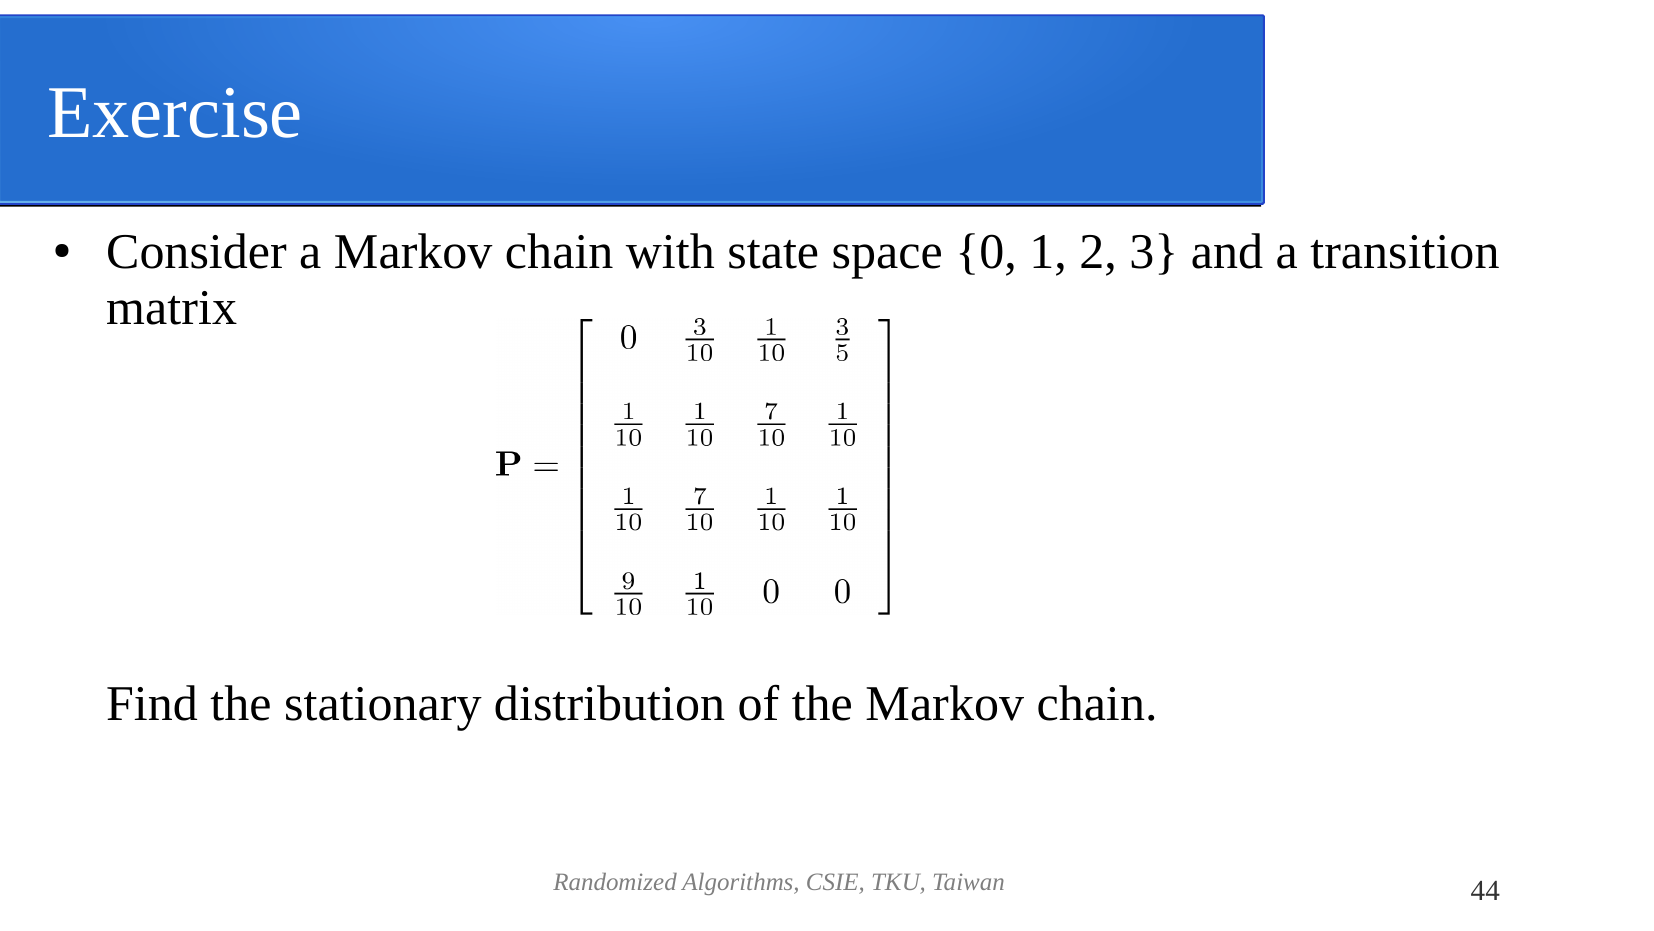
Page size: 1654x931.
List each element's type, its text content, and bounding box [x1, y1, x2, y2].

title Exercise [47, 35, 1199, 189]
picture [496, 318, 890, 615]
list Consider a Markov chain with state space {0, 1, 2, 3} and a transition matrix Find the stationary distribution of the Markov chain. [35, 224, 1524, 815]
